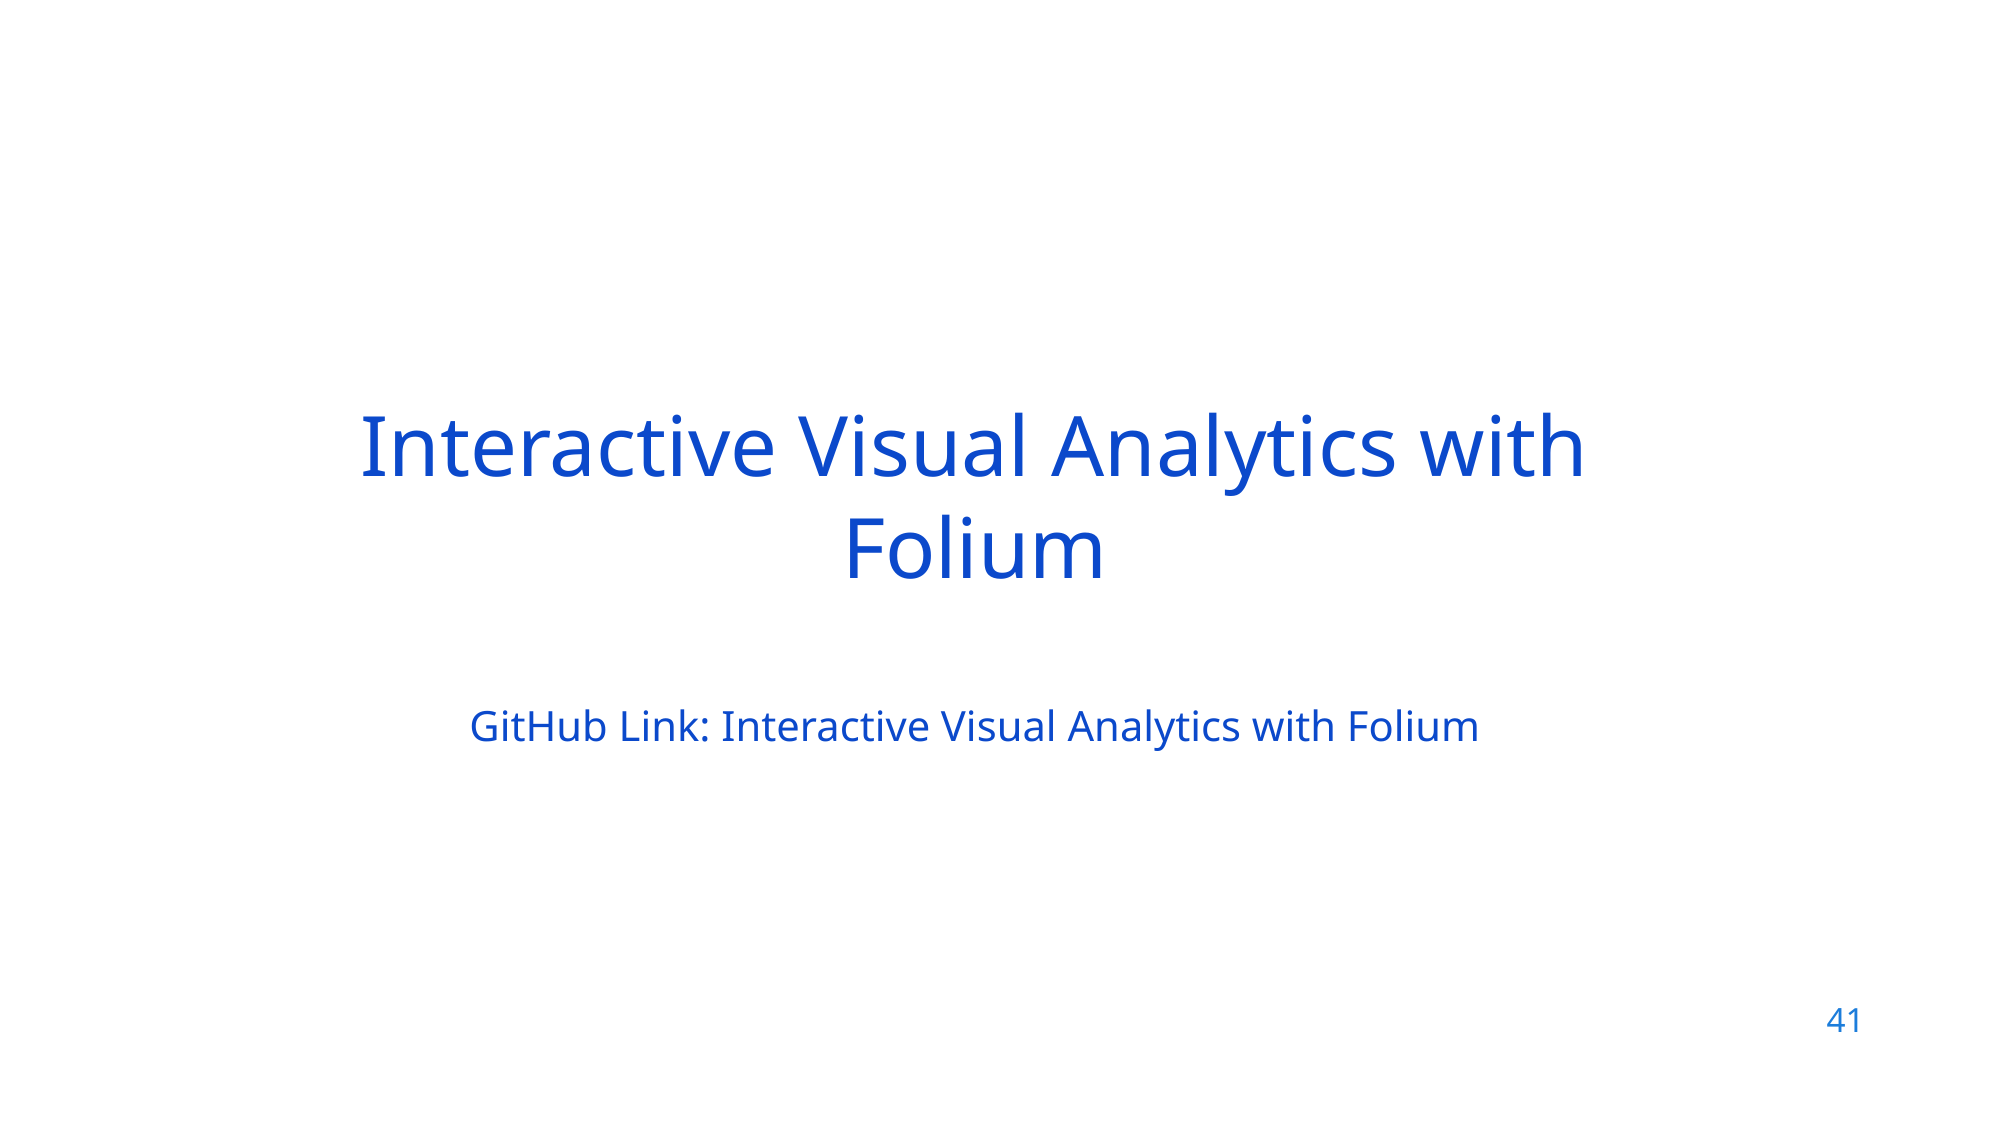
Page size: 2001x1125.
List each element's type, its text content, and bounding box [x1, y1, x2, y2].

text_box Interactive Visual Analytics with Folium GitHub Link: Interactive Visual Analytics with Folium [225, 387, 1726, 708]
